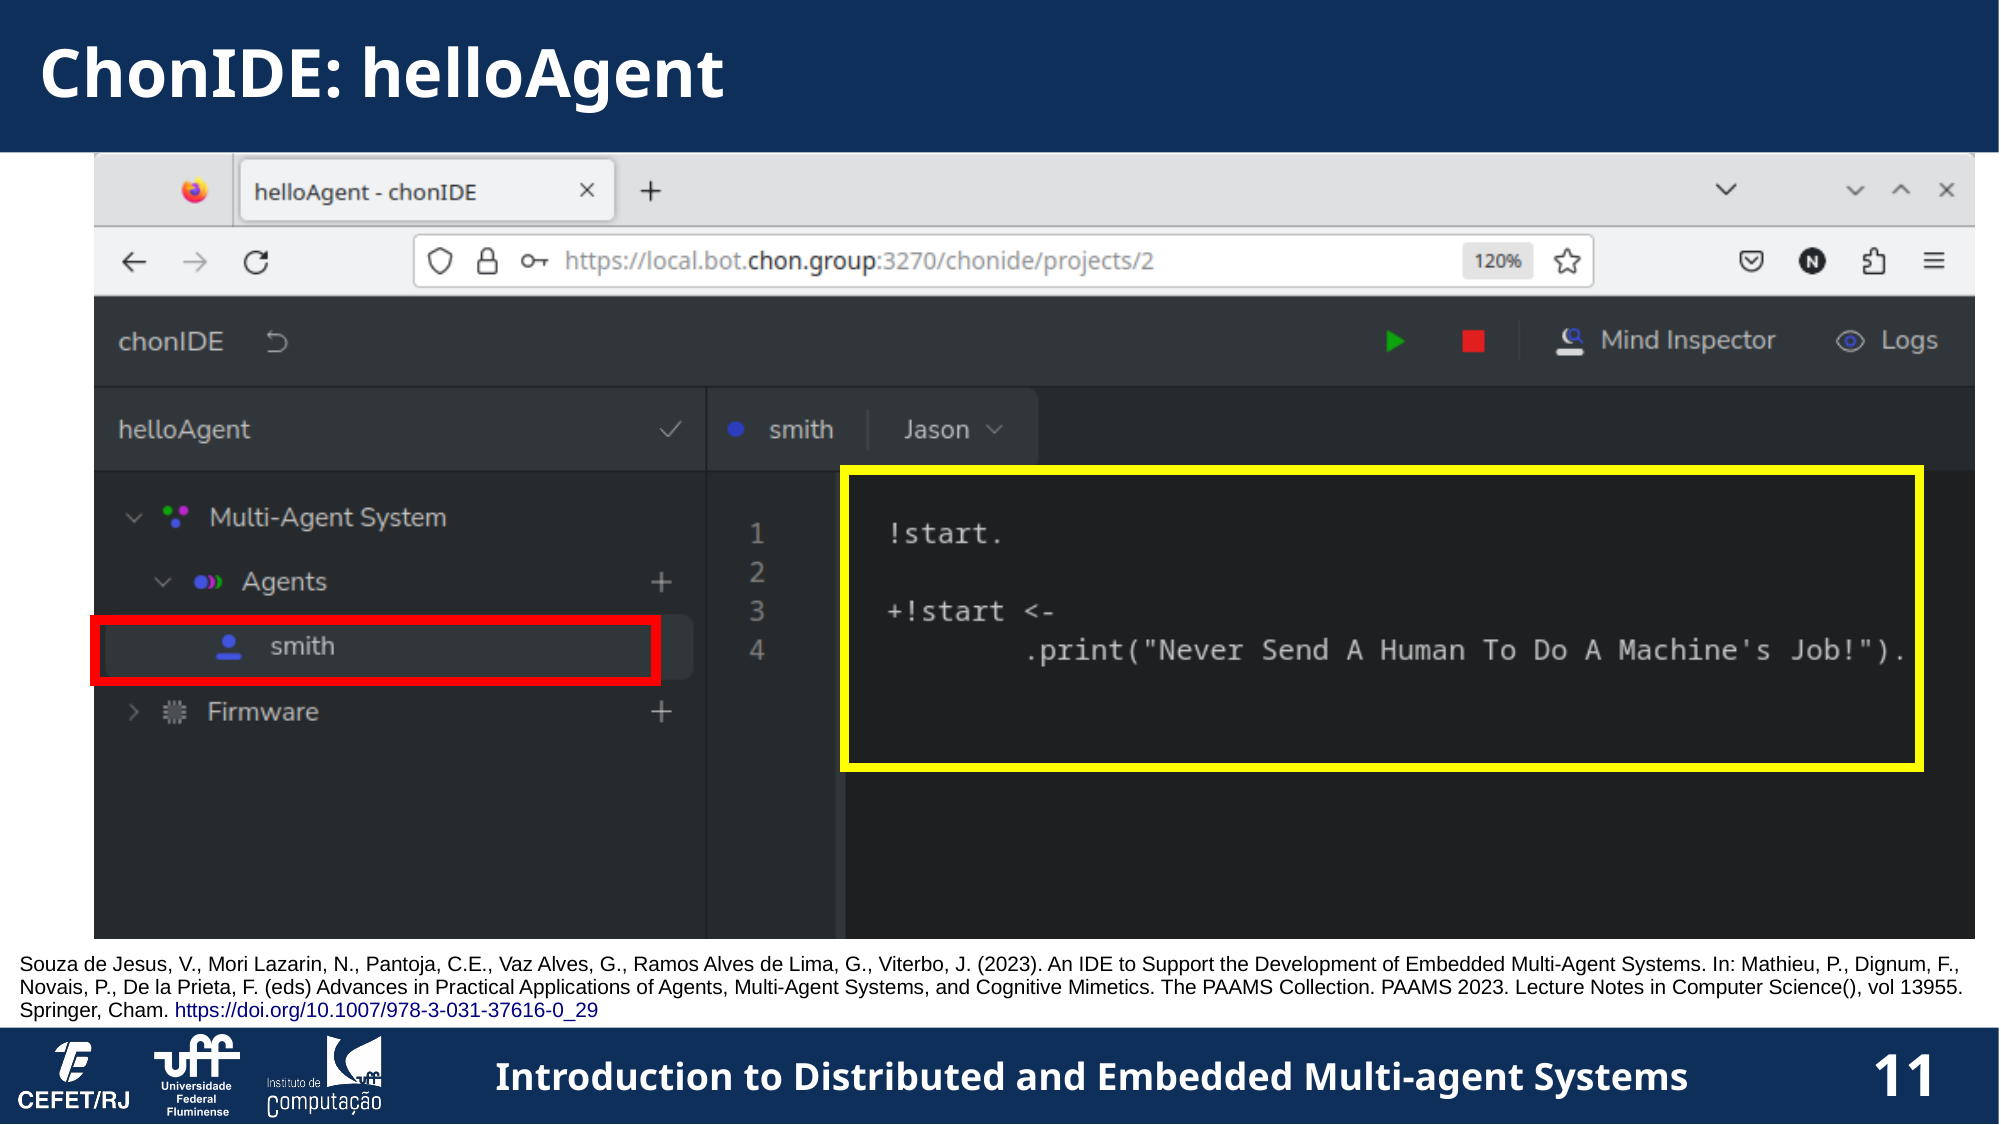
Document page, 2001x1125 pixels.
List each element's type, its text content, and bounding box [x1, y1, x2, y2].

text_box Souza de Jesus, V., Mori Lazarin, N., Pantoja, C.E., Vaz Alves, G., Ramos Alves de Lima, G., Viterbo, J. (2023). An IDE to Support the Development of Embedded Multi-Agent Systems. In: Mathieu, P., Dignum, F., Novais, P., De la Prieta, F. (eds) Advances in Practical Applications of Agents, Multi-Agent Systems, and Cognitive Mimetics. The PAAMS Collection. PAAMS 2023. Lecture Notes in Computer Science(), vol 13955. Springer, Cham. https://doi.org/10.1007/978-3-031-37616-0_29 [4, 944, 1979, 1030]
picture [153, 1033, 241, 1121]
picture [94, 153, 1975, 939]
picture [100, 625, 651, 677]
picture [18, 1030, 129, 1125]
picture [265, 1033, 383, 1118]
text_box ChonIDE: helloAgent [25, 23, 1998, 116]
